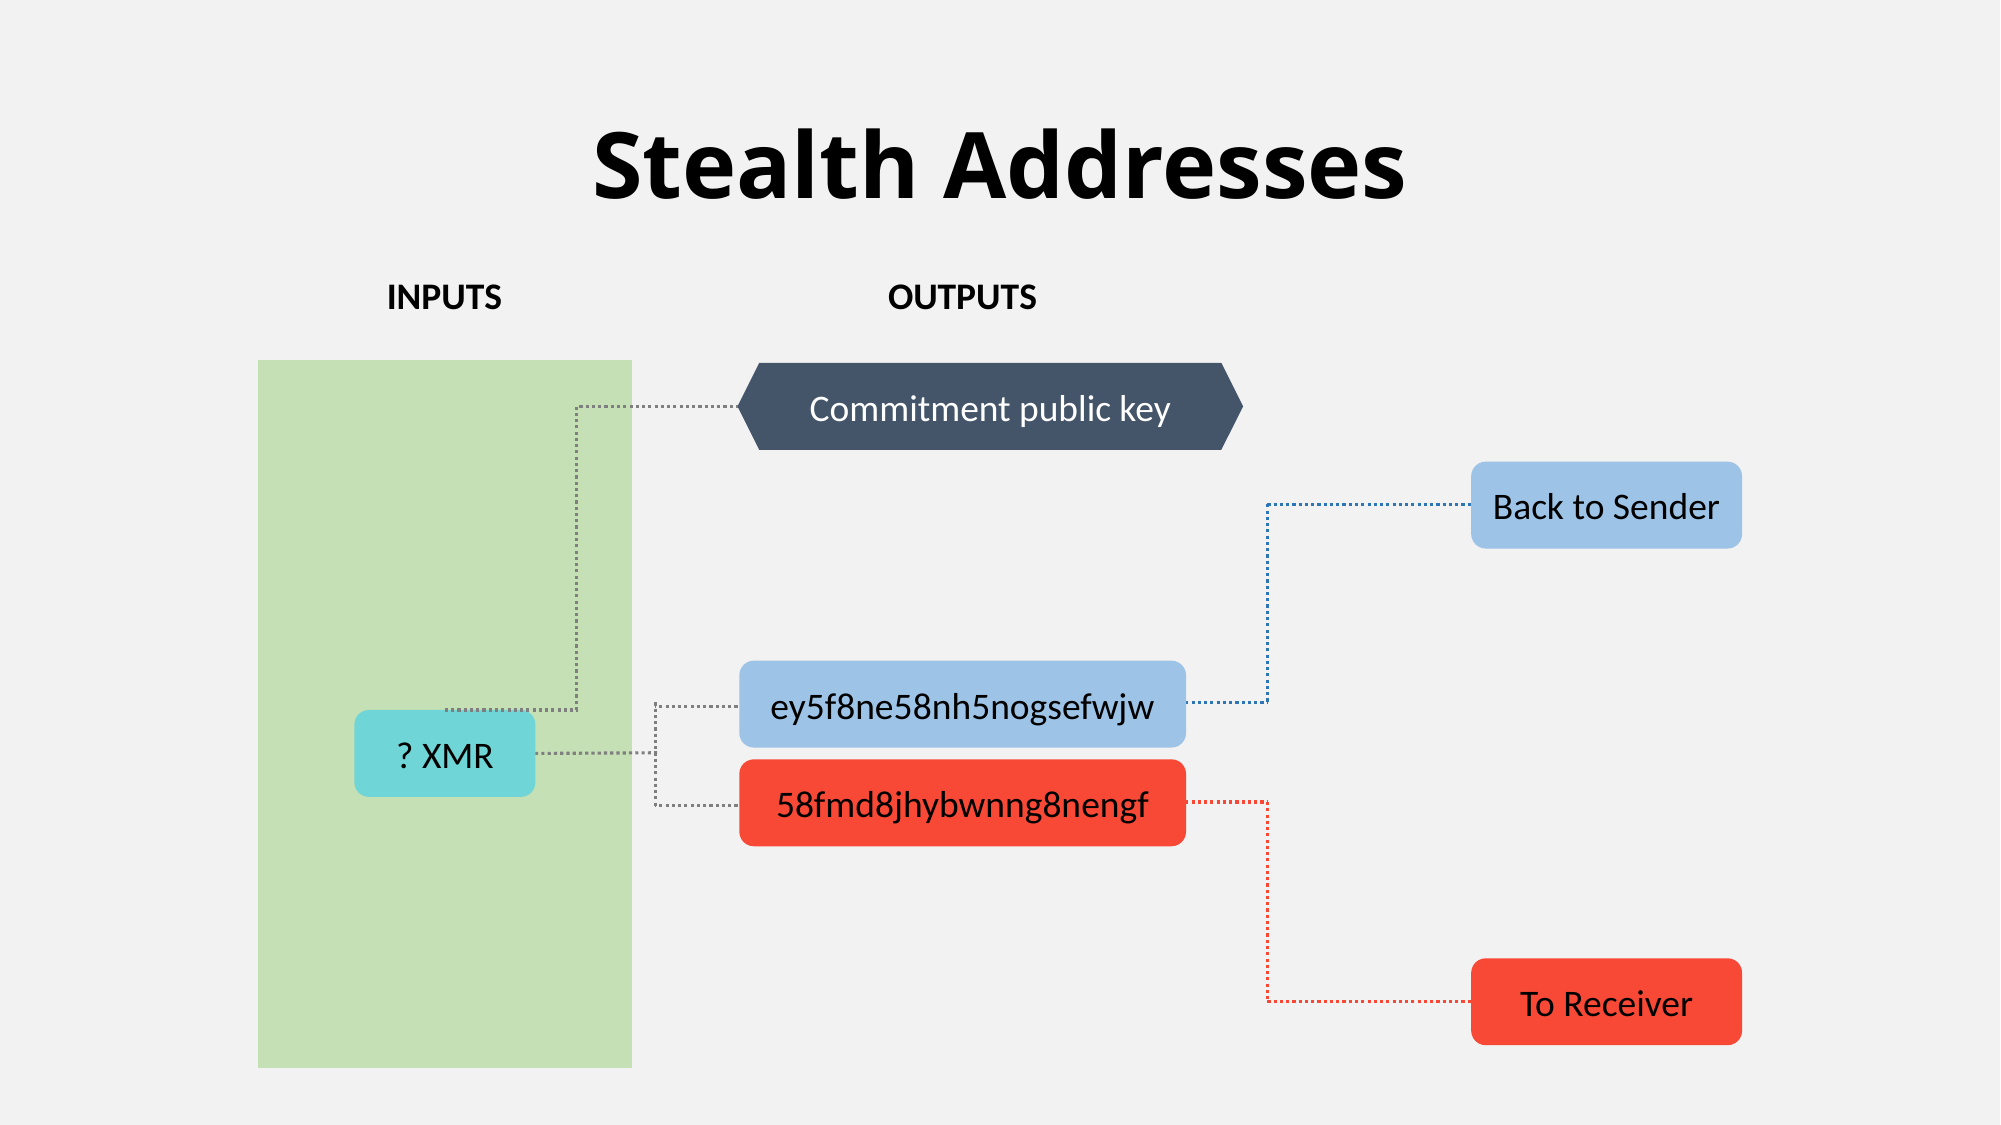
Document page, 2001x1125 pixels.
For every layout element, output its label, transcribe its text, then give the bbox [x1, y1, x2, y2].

text_box 58fmd8jhybwnng8nengf [739, 759, 1187, 847]
text_box Back to Sender [1471, 461, 1743, 549]
title Stealth Addresses [137, 59, 1863, 278]
text_box Commitment public key [738, 362, 1244, 450]
text_box ey5f8ne58nh5nogsefwjw [739, 660, 1187, 748]
text_box To Receiver [1471, 958, 1743, 1046]
text_box ? XMR [354, 709, 536, 797]
text_box INPUTS [371, 264, 518, 325]
text_box OUTPUTS [872, 264, 1053, 325]
text_box [258, 360, 632, 1068]
